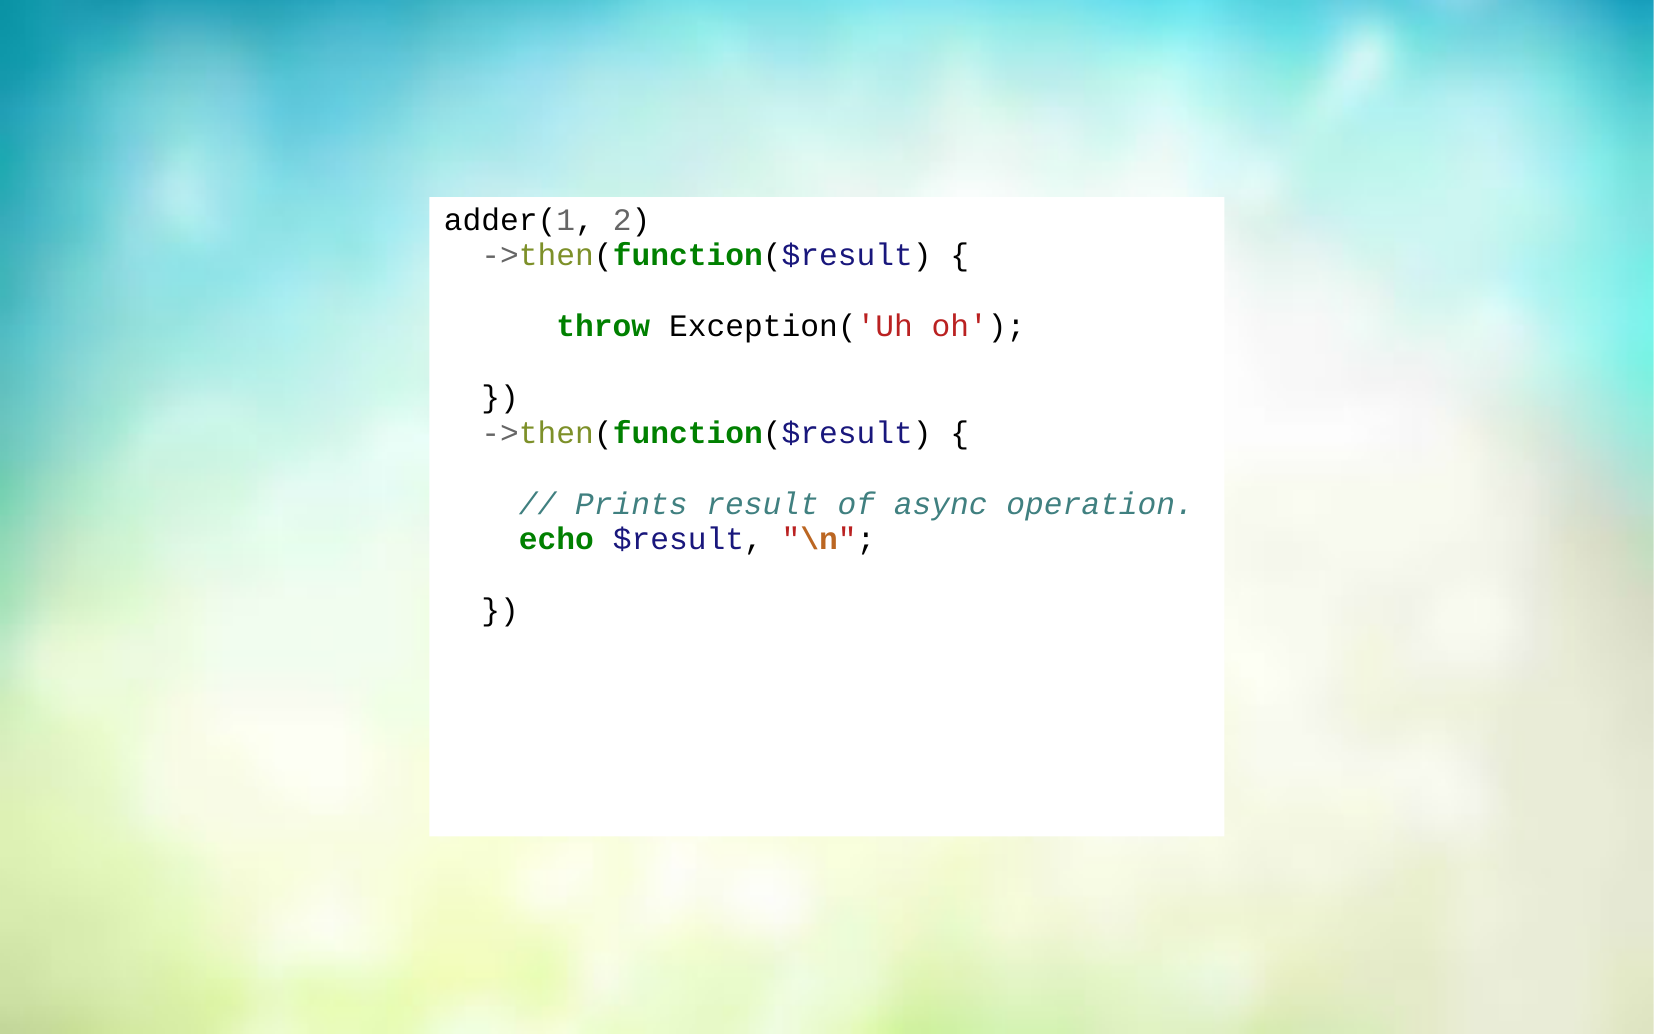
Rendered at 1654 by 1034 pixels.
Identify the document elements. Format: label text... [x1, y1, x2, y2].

picture [0, 0, 1654, 1034]
text_box adder(1, 2) ->then(function($result) { throw Exception('Uh oh'); }) ->then(function($result) { // Prints result of async operation. echo $result, "\n"; }) [429, 197, 1225, 837]
